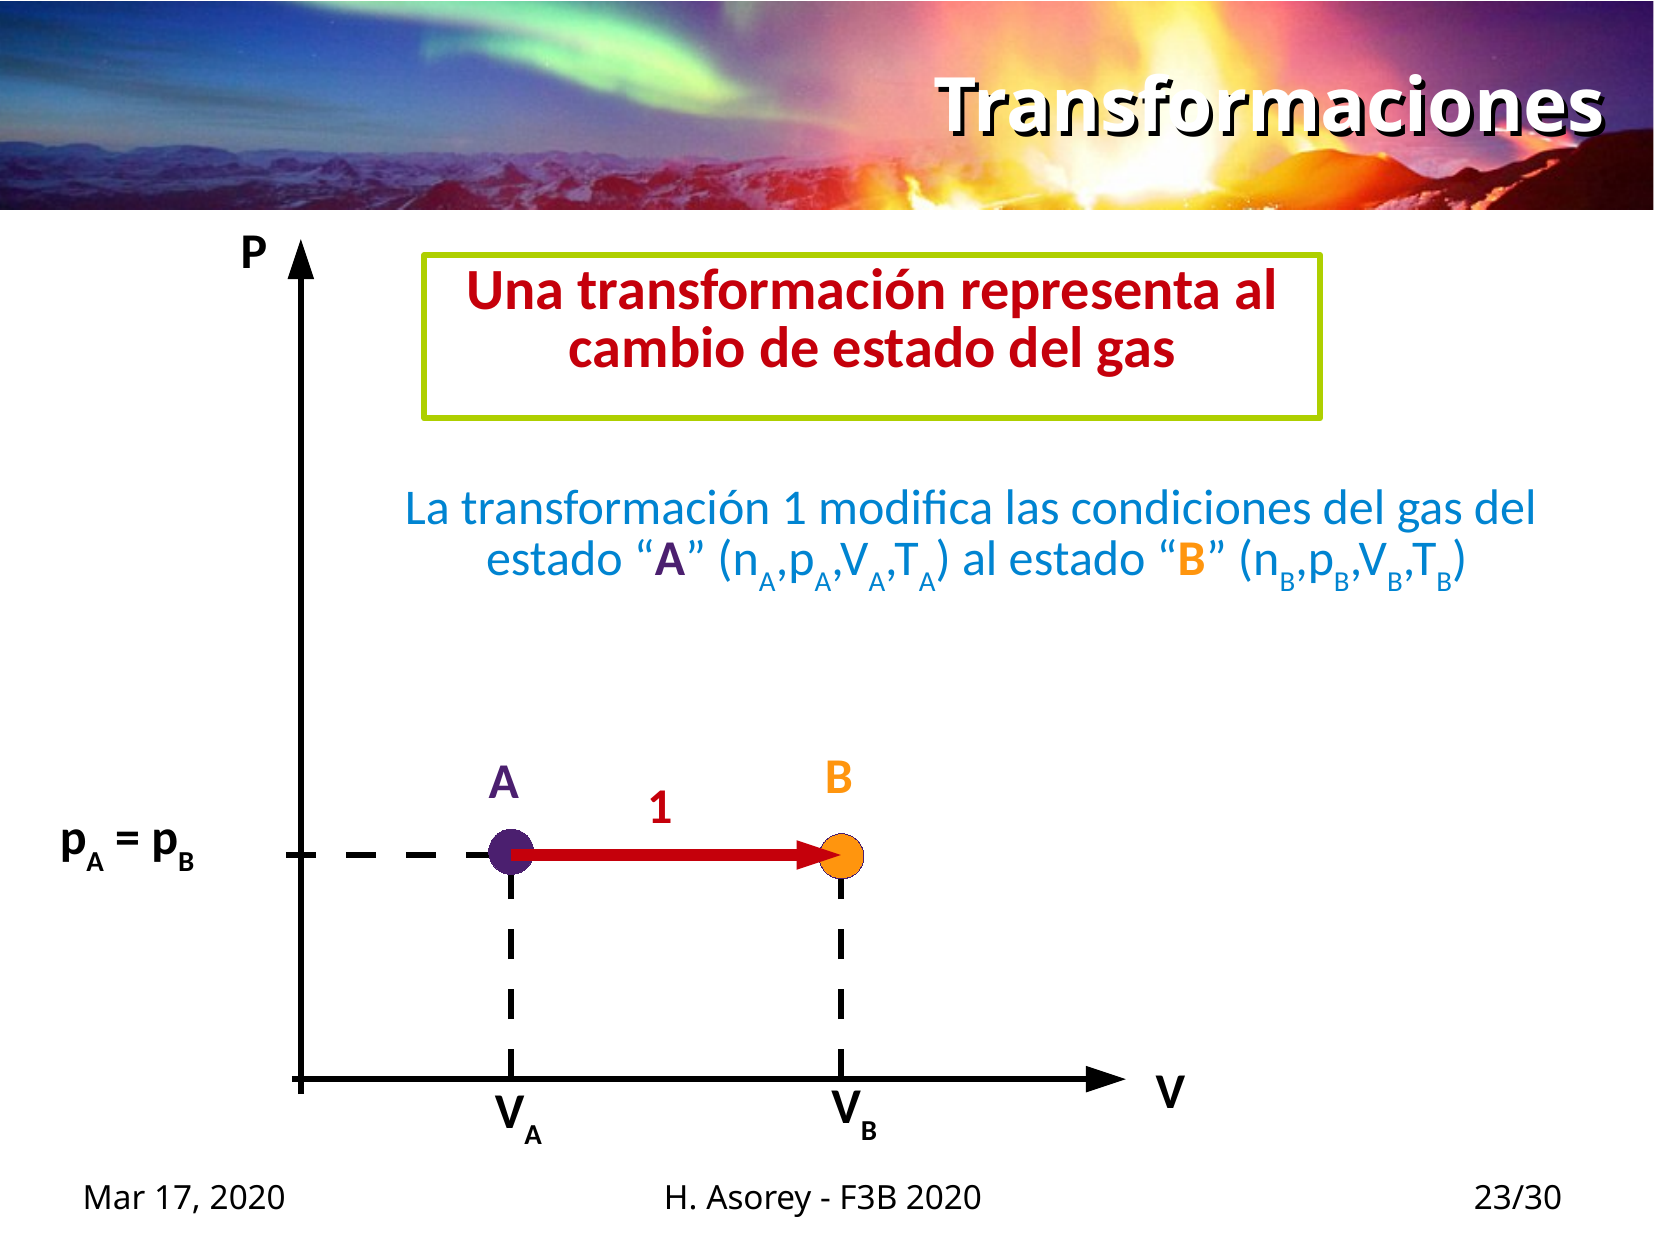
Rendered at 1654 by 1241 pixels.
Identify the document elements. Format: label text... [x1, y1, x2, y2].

title Transformaciones [45, 15, 1606, 191]
text_box [488, 829, 534, 875]
text_box B [810, 749, 868, 826]
text_box VA [480, 1083, 557, 1171]
text_box La transformación 1 modifica las condiciones del gas del estado “A” (nA,pA,VA,TA) al estado “B” (nB,pB,VB,TB) [390, 480, 1569, 628]
text_box VB [816, 1079, 892, 1166]
picture [0, 1, 1654, 210]
text_box [820, 833, 864, 879]
text_box 1 [632, 779, 688, 856]
text_box pA = pB [45, 810, 210, 897]
text_box A [473, 753, 534, 830]
text_box P [225, 224, 282, 301]
text_box Una transformación representa al cambio de estado del gas [424, 255, 1321, 419]
text_box V [1140, 1064, 1201, 1141]
